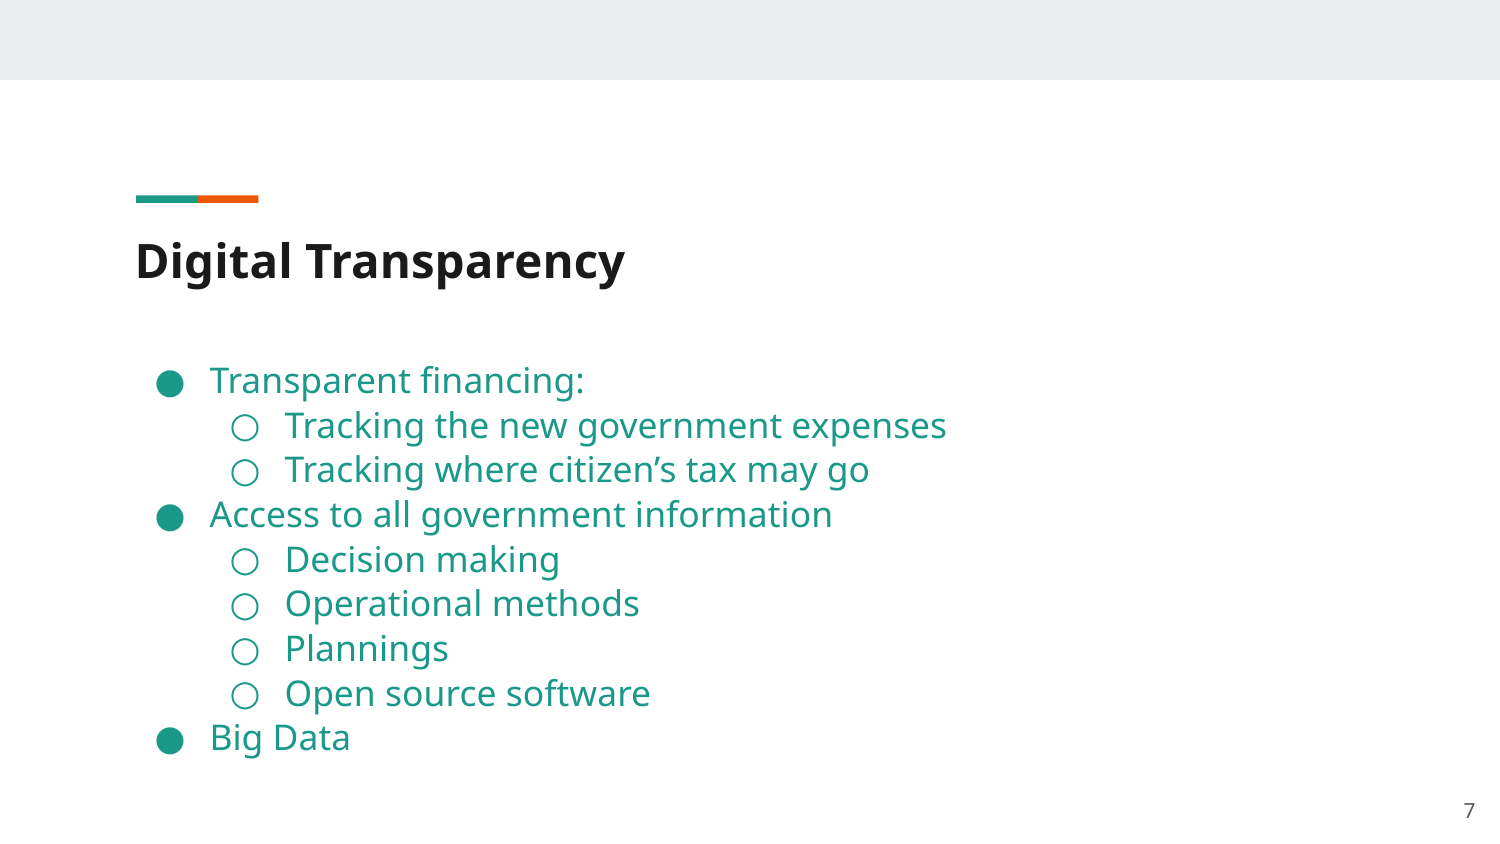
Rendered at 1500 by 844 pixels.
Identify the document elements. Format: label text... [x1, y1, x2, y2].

slide_number <number> [1400, 779, 1491, 844]
list Transparent financing: Tracking the new government expenses Tracking where citizen’s tax may go Access to all government information Decision making Operational methods Plannings Open source software Big Data [119, 341, 1381, 768]
title Digital Transparency [119, 216, 1381, 305]
